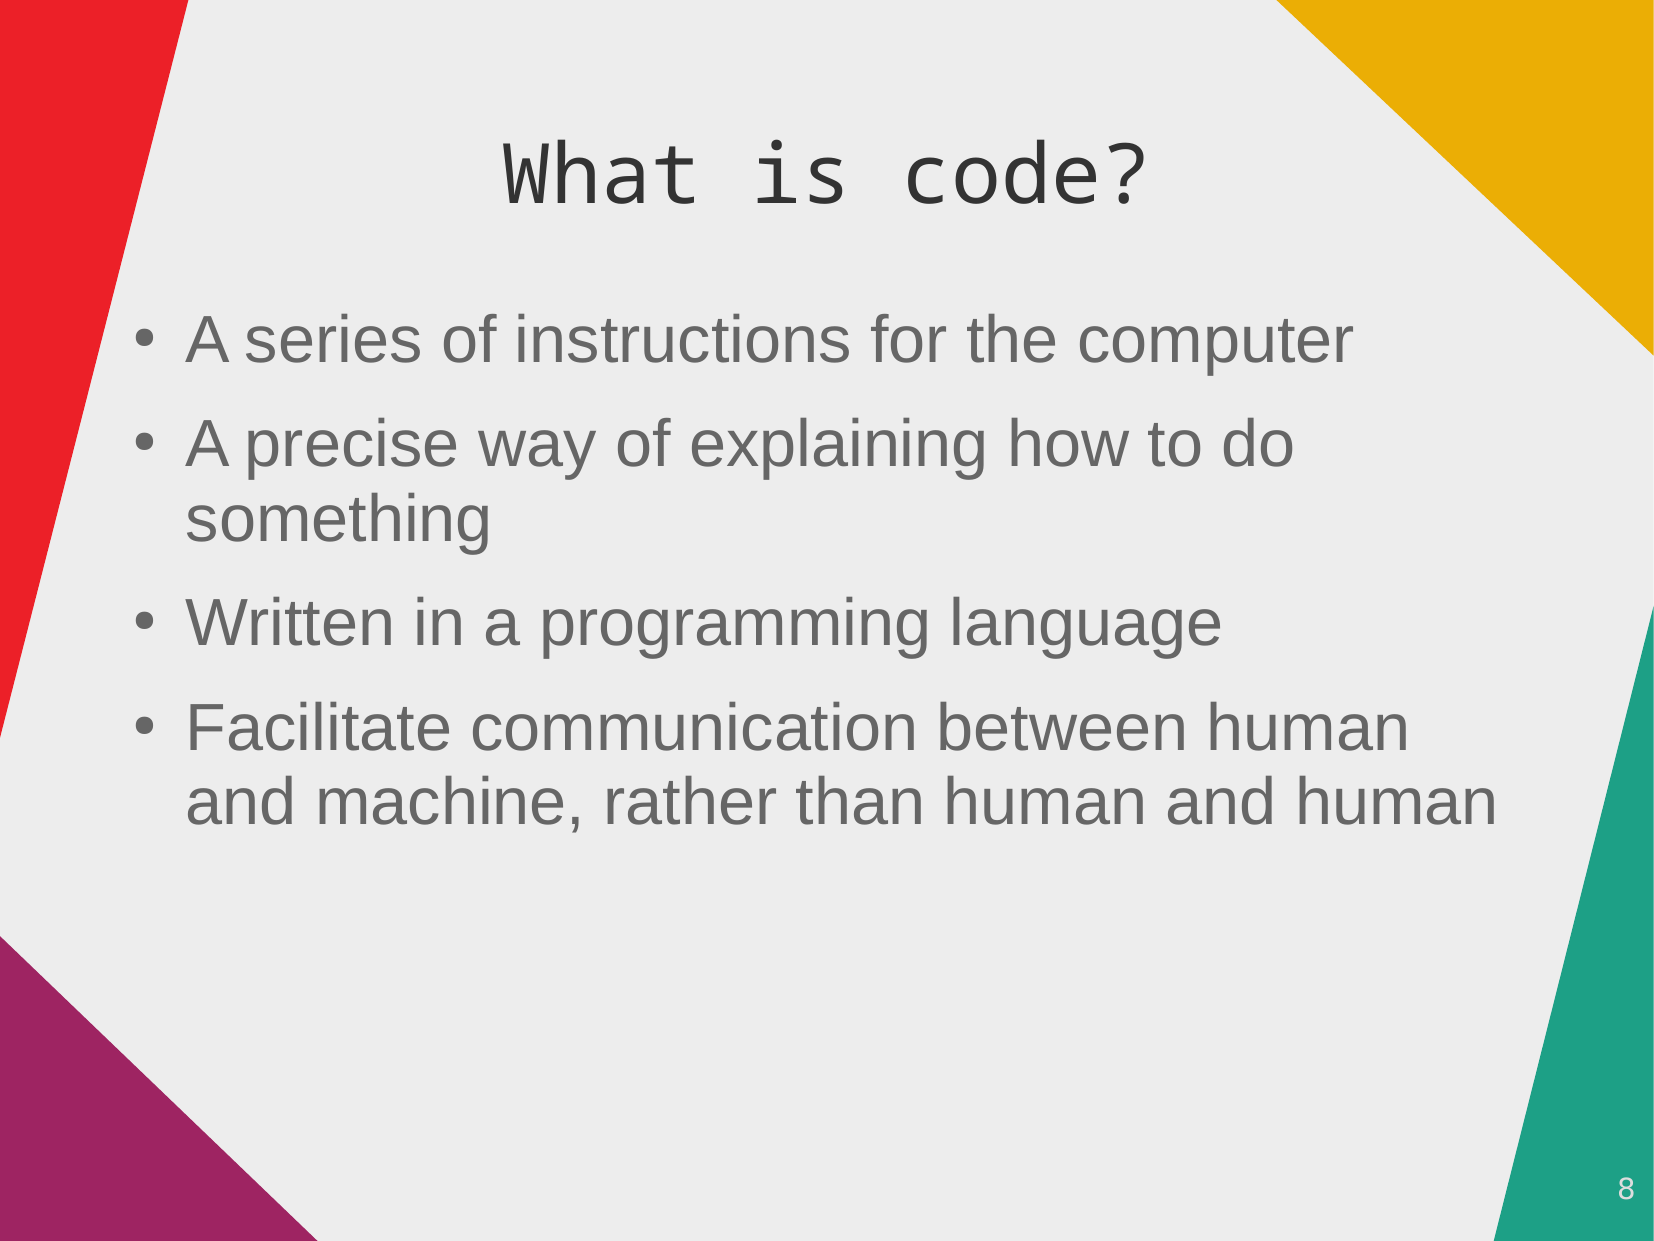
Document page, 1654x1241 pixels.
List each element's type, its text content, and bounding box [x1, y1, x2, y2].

list A series of instructions for the computer A precise way of explaining how to do something Written in a programming language Facilitate communication between human and machine, rather than human and human [114, 302, 1539, 1033]
title What is code? [114, 73, 1539, 271]
